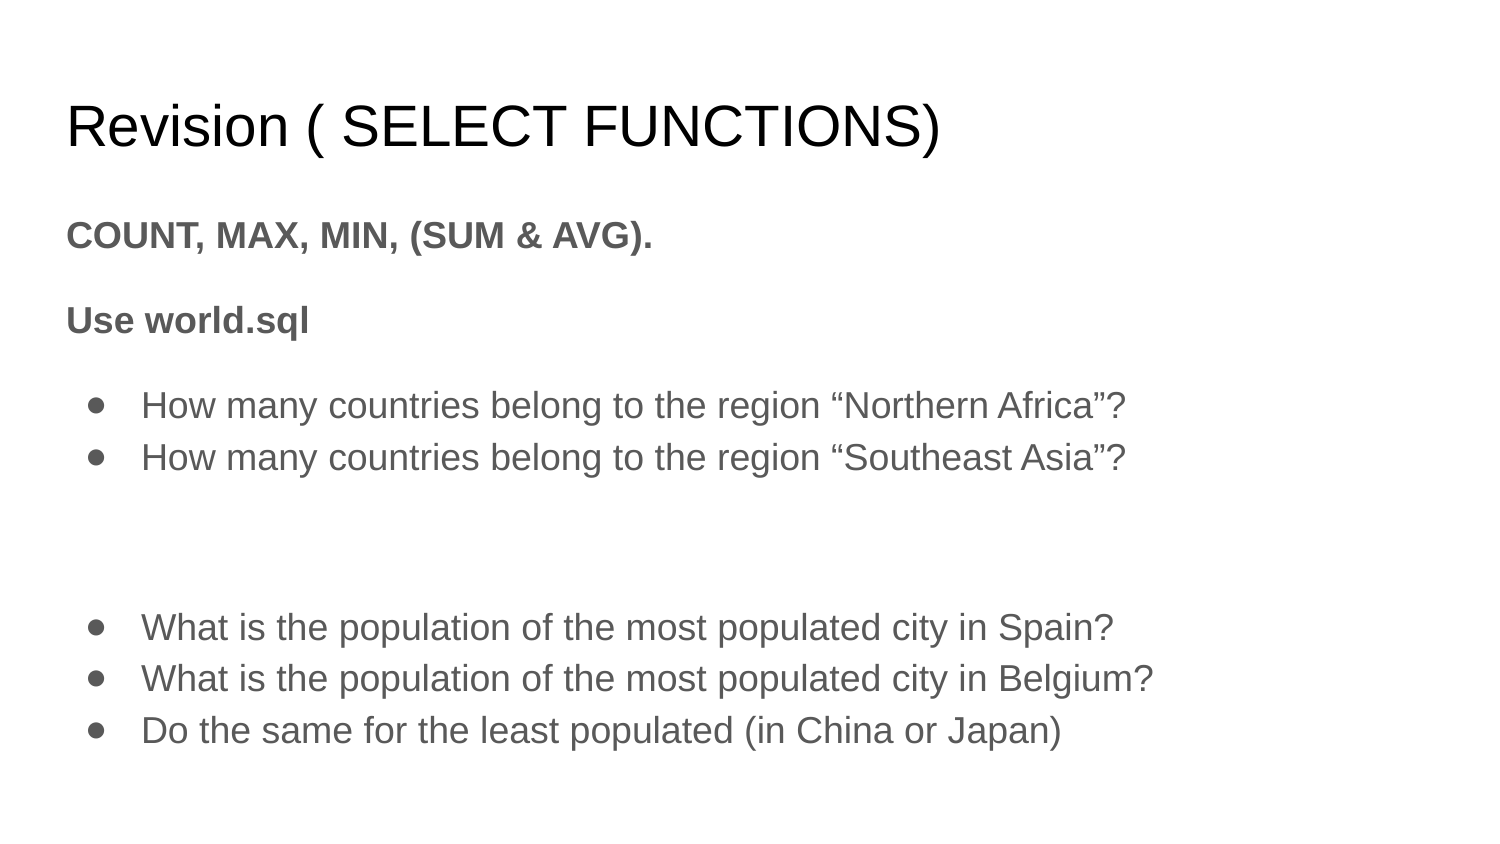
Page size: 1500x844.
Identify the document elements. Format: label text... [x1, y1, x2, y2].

title Revision ( SELECT FUNCTIONS) [51, 72, 1449, 167]
list COUNT, MAX, MIN, (SUM & AVG). Use world.sql How many countries belong to the region “Northern Africa”? How many countries belong to the region “Southeast Asia”? What is the population of the most populated city in Spain? What is the population of the most populated city in Belgium? Do the same for the least populated (in China or Japan) [51, 189, 1449, 750]
